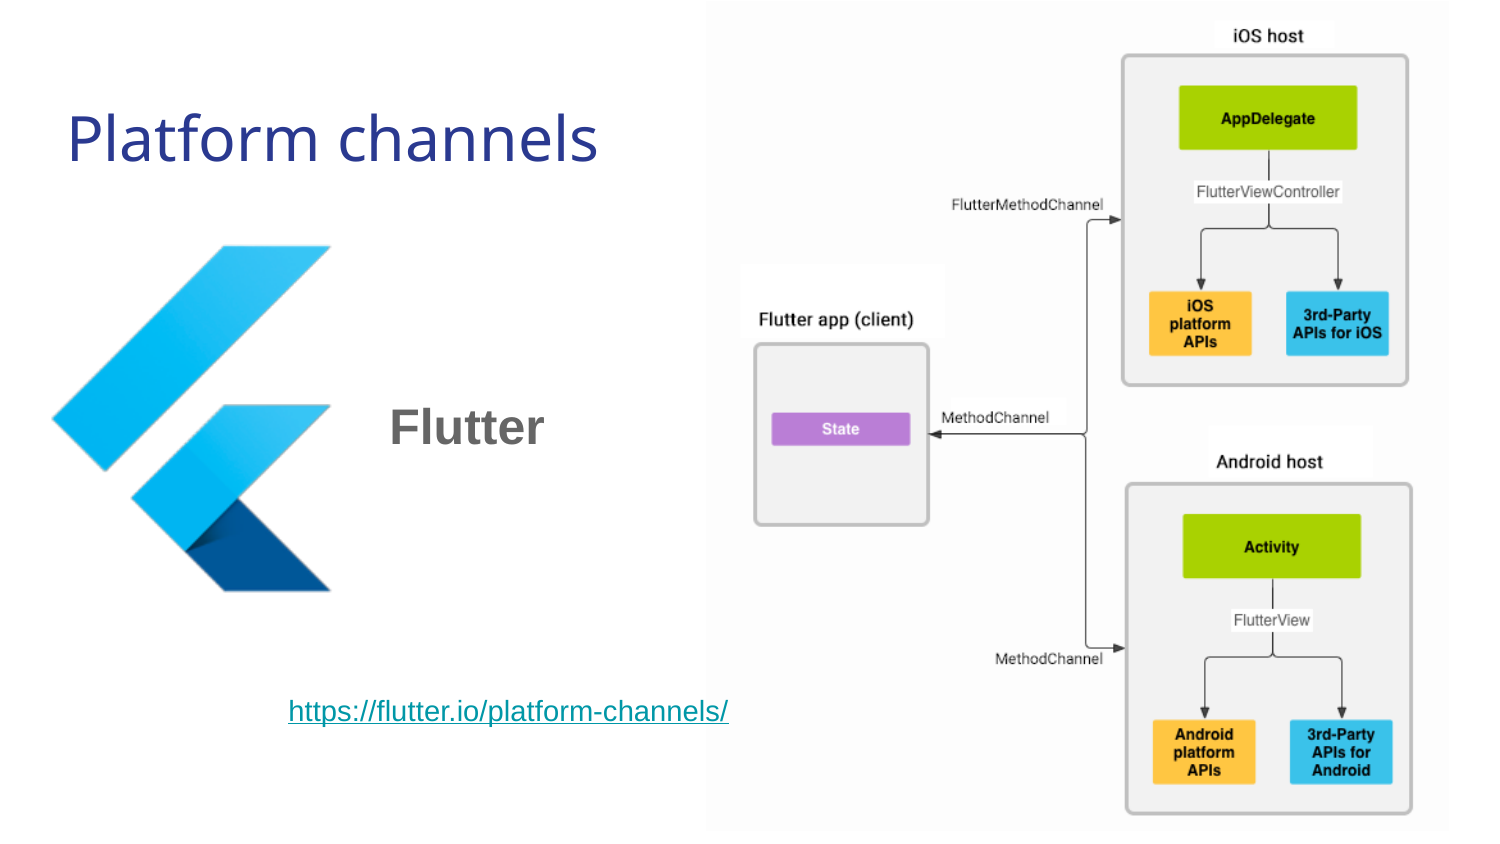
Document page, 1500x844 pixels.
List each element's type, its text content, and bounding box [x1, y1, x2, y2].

text_box https://flutter.io/platform-channels/ [273, 676, 827, 771]
picture [51, 237, 341, 607]
picture [706, 1, 1449, 831]
text_box Flutter [323, 380, 611, 464]
title Platform channels [51, 72, 674, 167]
